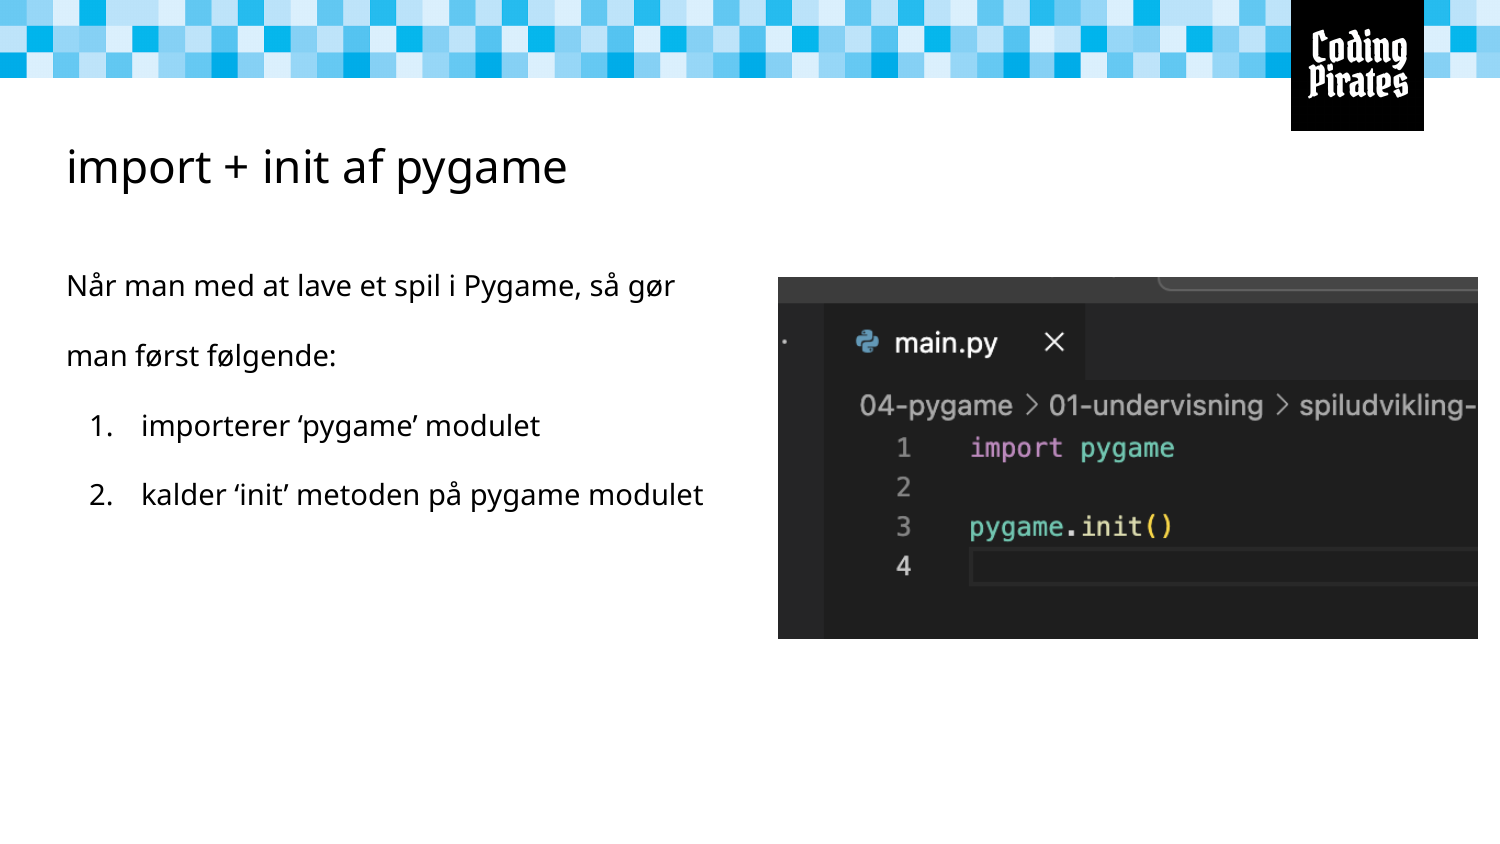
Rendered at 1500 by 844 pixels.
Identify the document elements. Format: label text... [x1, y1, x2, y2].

title import + init af pygame [51, 123, 1223, 217]
picture [778, 277, 1478, 639]
picture [0, 0, 1056, 78]
list Når man med at lave et spil i Pygame, så gør man først følgende: importerer ‘pygame’ modulet kalder ‘init’ metoden på pygame modulet [51, 216, 752, 800]
picture [1291, 0, 1424, 131]
